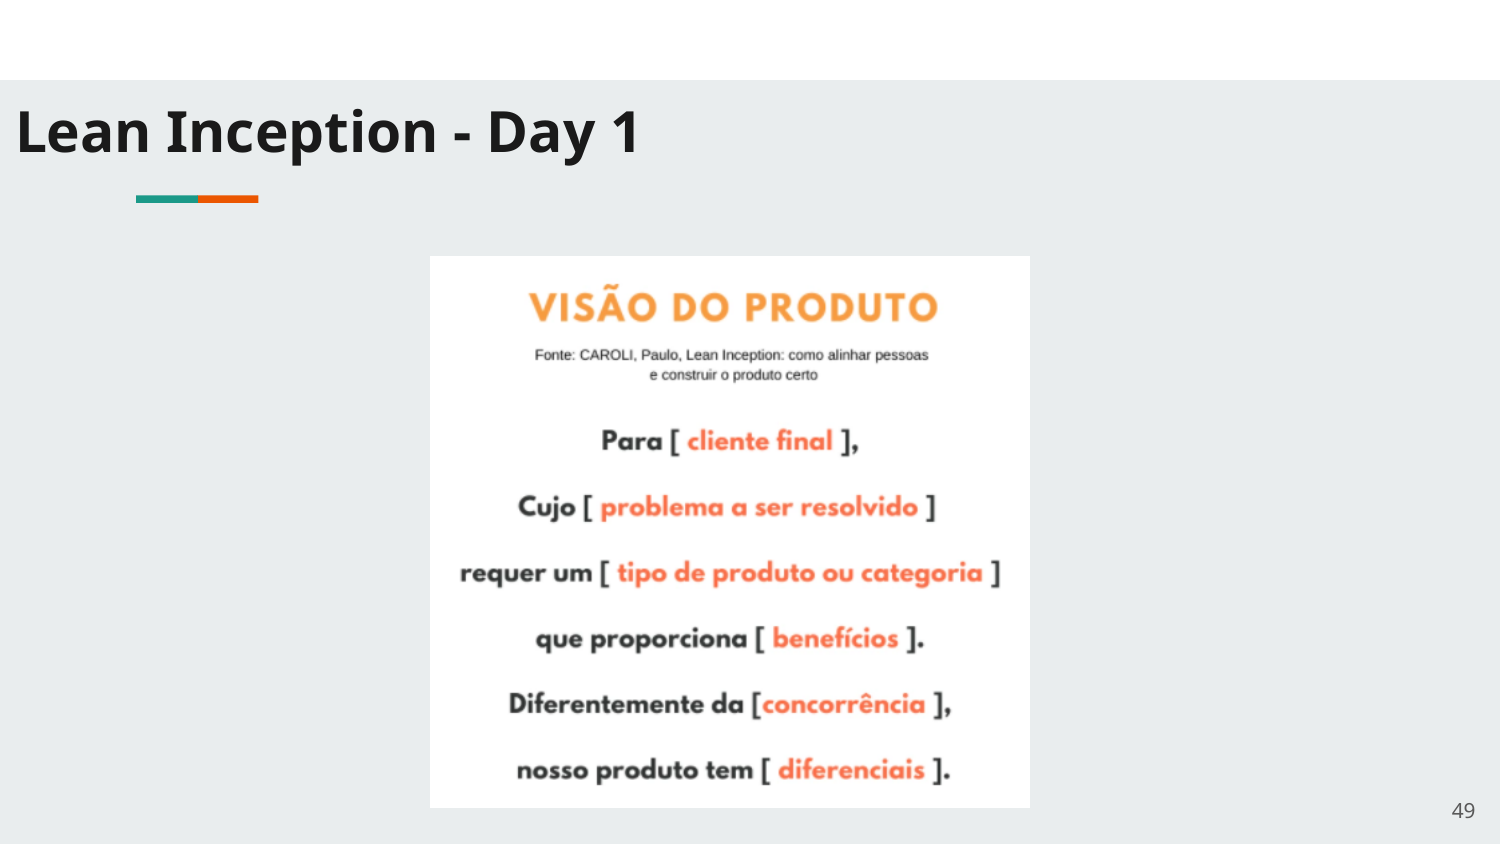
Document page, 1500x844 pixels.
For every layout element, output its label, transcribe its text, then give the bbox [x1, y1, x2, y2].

slide_number <number> [1400, 779, 1491, 844]
title Lean Inception - Day 1 [0, 80, 1101, 181]
subtitle [18, 235, 1466, 787]
picture [430, 256, 1030, 808]
